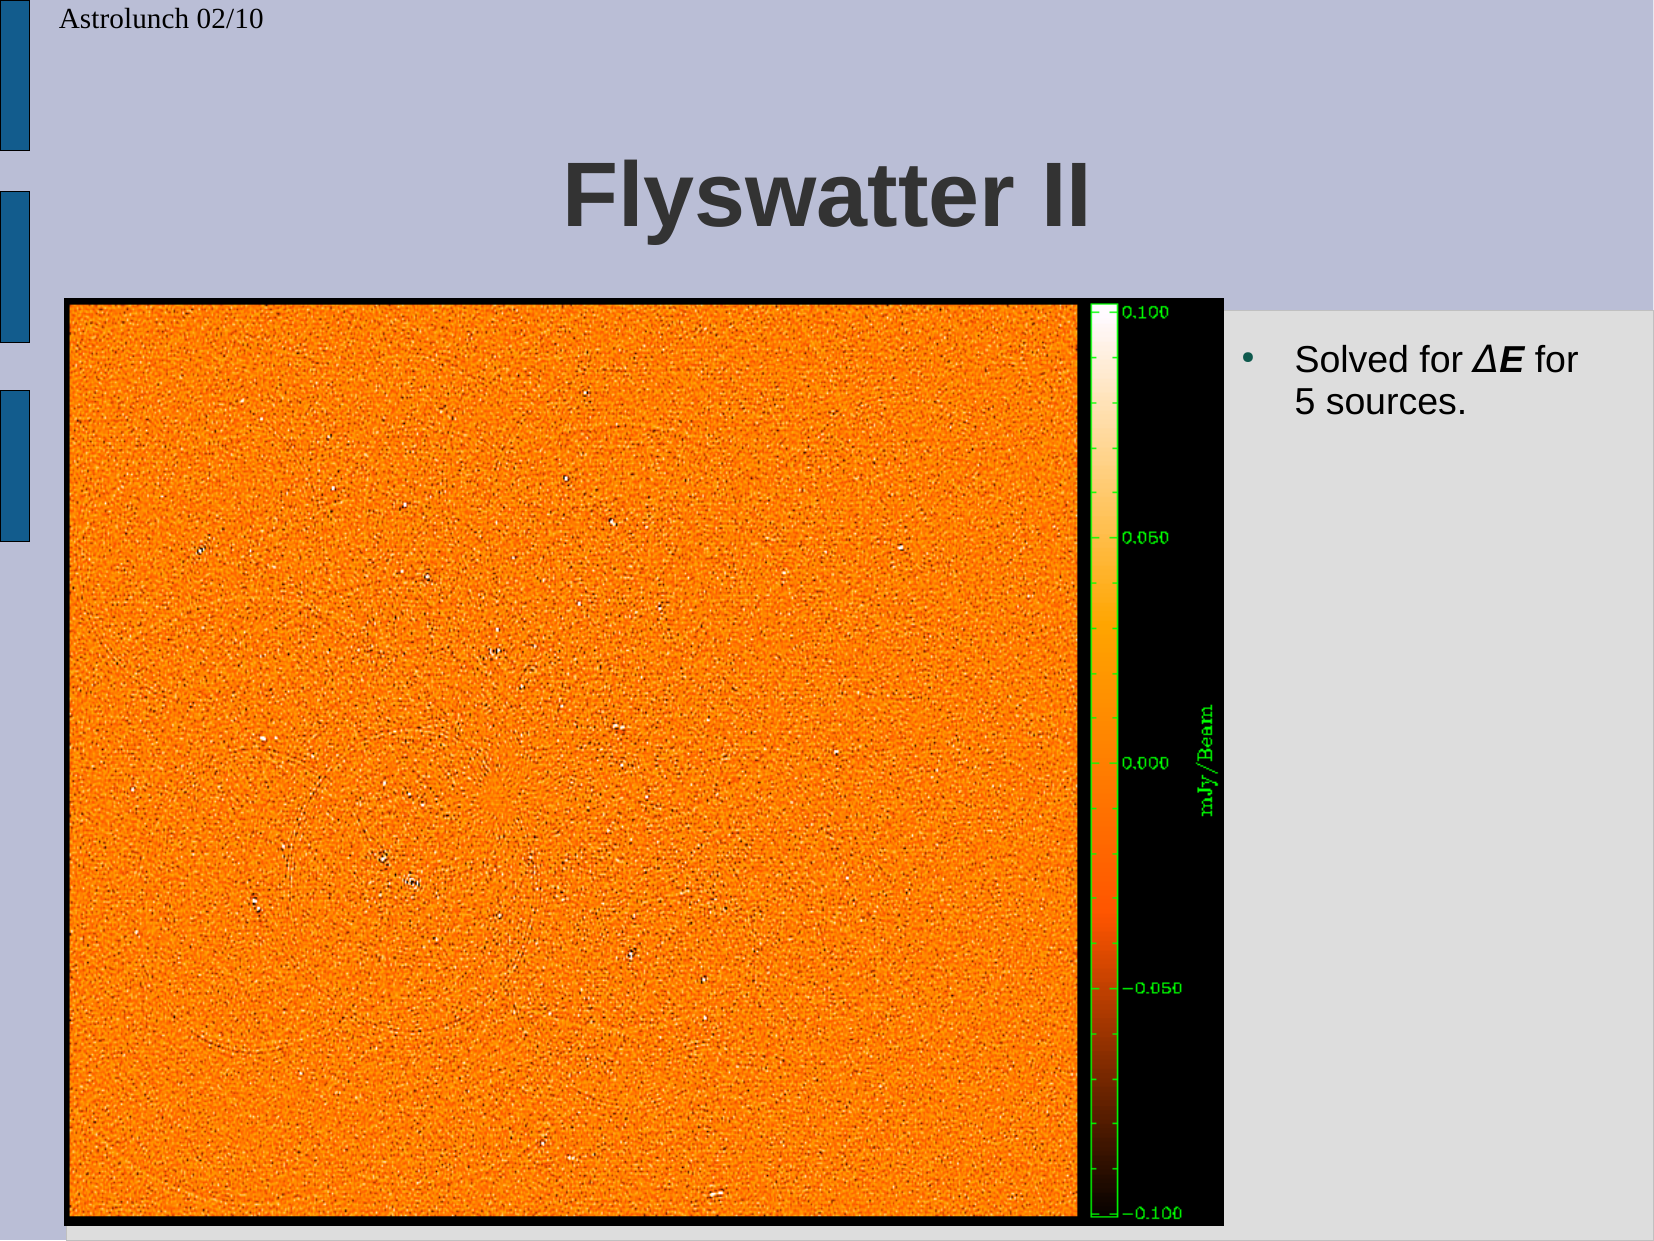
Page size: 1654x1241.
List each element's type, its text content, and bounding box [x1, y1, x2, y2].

list Solved for ΔE for 5 sources. [1223, 337, 1654, 1163]
title Flyswatter II [121, 91, 1534, 299]
picture [64, 298, 1224, 1226]
